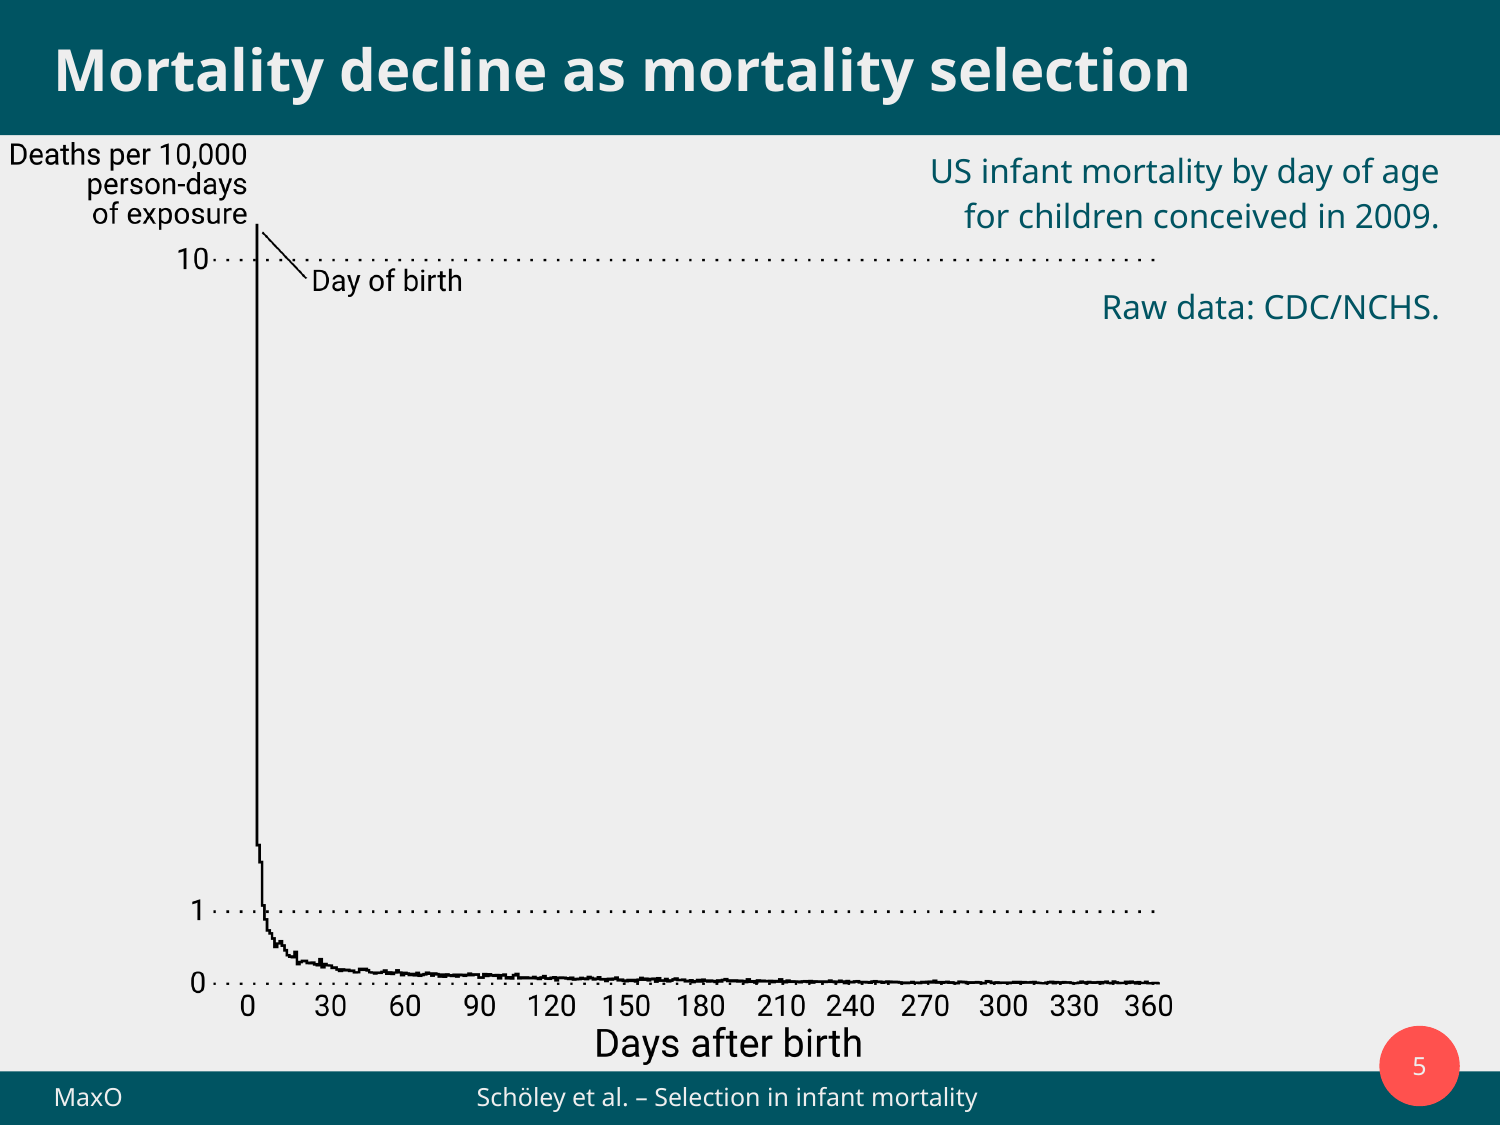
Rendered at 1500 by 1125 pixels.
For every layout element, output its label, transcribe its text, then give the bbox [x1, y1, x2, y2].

text_box US infant mortality by day of age for children conceived in 2009. Raw data: CDC/NCHS. [915, 140, 1500, 331]
title Mortality decline as mortality selection [53, 0, 1447, 141]
picture [11, 142, 1172, 1066]
